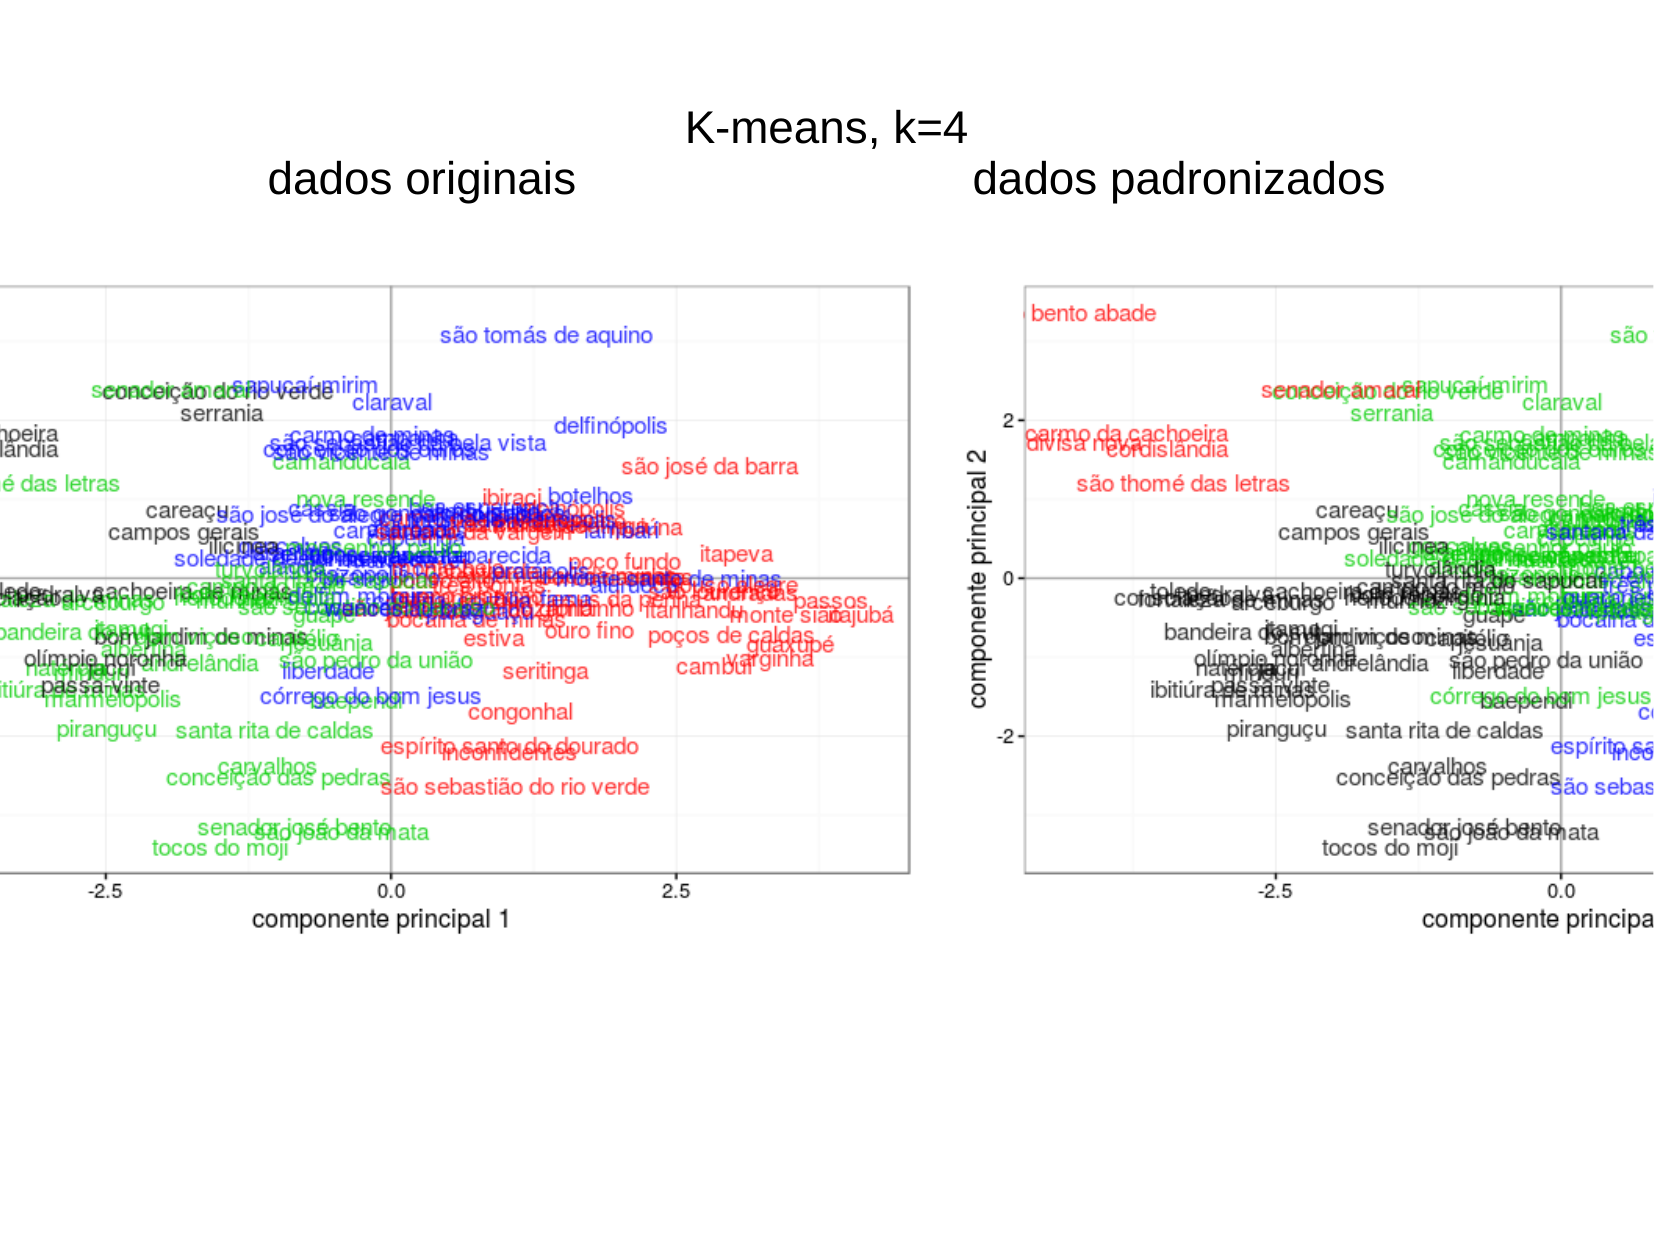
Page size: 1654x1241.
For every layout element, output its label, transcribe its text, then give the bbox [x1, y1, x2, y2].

picture [950, 237, 1654, 945]
picture [0, 237, 922, 945]
title K-means, k=4 dados originais dados padronizados [82, 49, 1571, 257]
